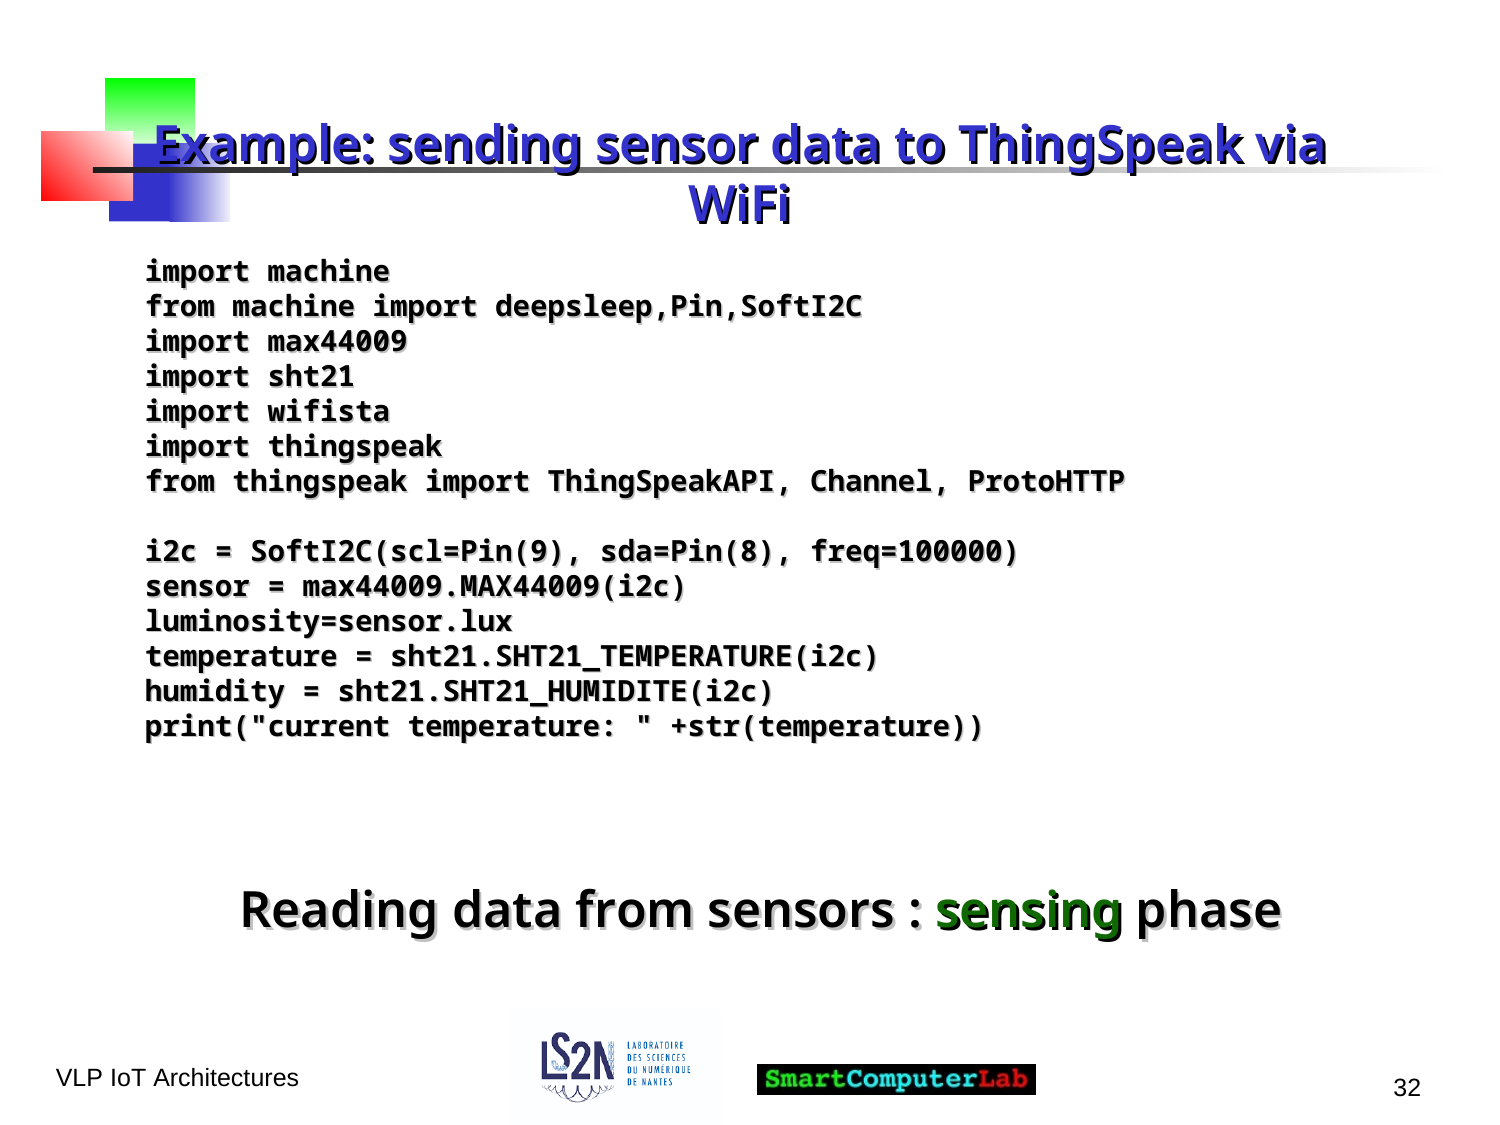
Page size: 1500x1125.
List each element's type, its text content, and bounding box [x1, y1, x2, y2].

text_box Reading data from sensors : sensing phase [225, 870, 1426, 945]
picture [757, 1064, 1036, 1095]
picture [510, 1009, 721, 1125]
title Example: sending sensor data to ThingSpeak via WiFi [122, 103, 1357, 240]
text_box import machine from machine import deepsleep,Pin,SoftI2C import max44009 import sht21 import wifista import thingspeak from thingspeak import ThingSpeakAPI, Channel, ProtoHTTP i2c = SoftI2C(scl=Pin(9), sda=Pin(8), freq=100000) sensor = max44009.MAX44009(i2c) luminosity=sensor.lux temperature = sht21.SHT21_TEMPERATURE(i2c) humidity = sht21.SHT21_HUMIDITE(i2c) print("current temperature: " +str(temperature)) [130, 245, 1411, 810]
